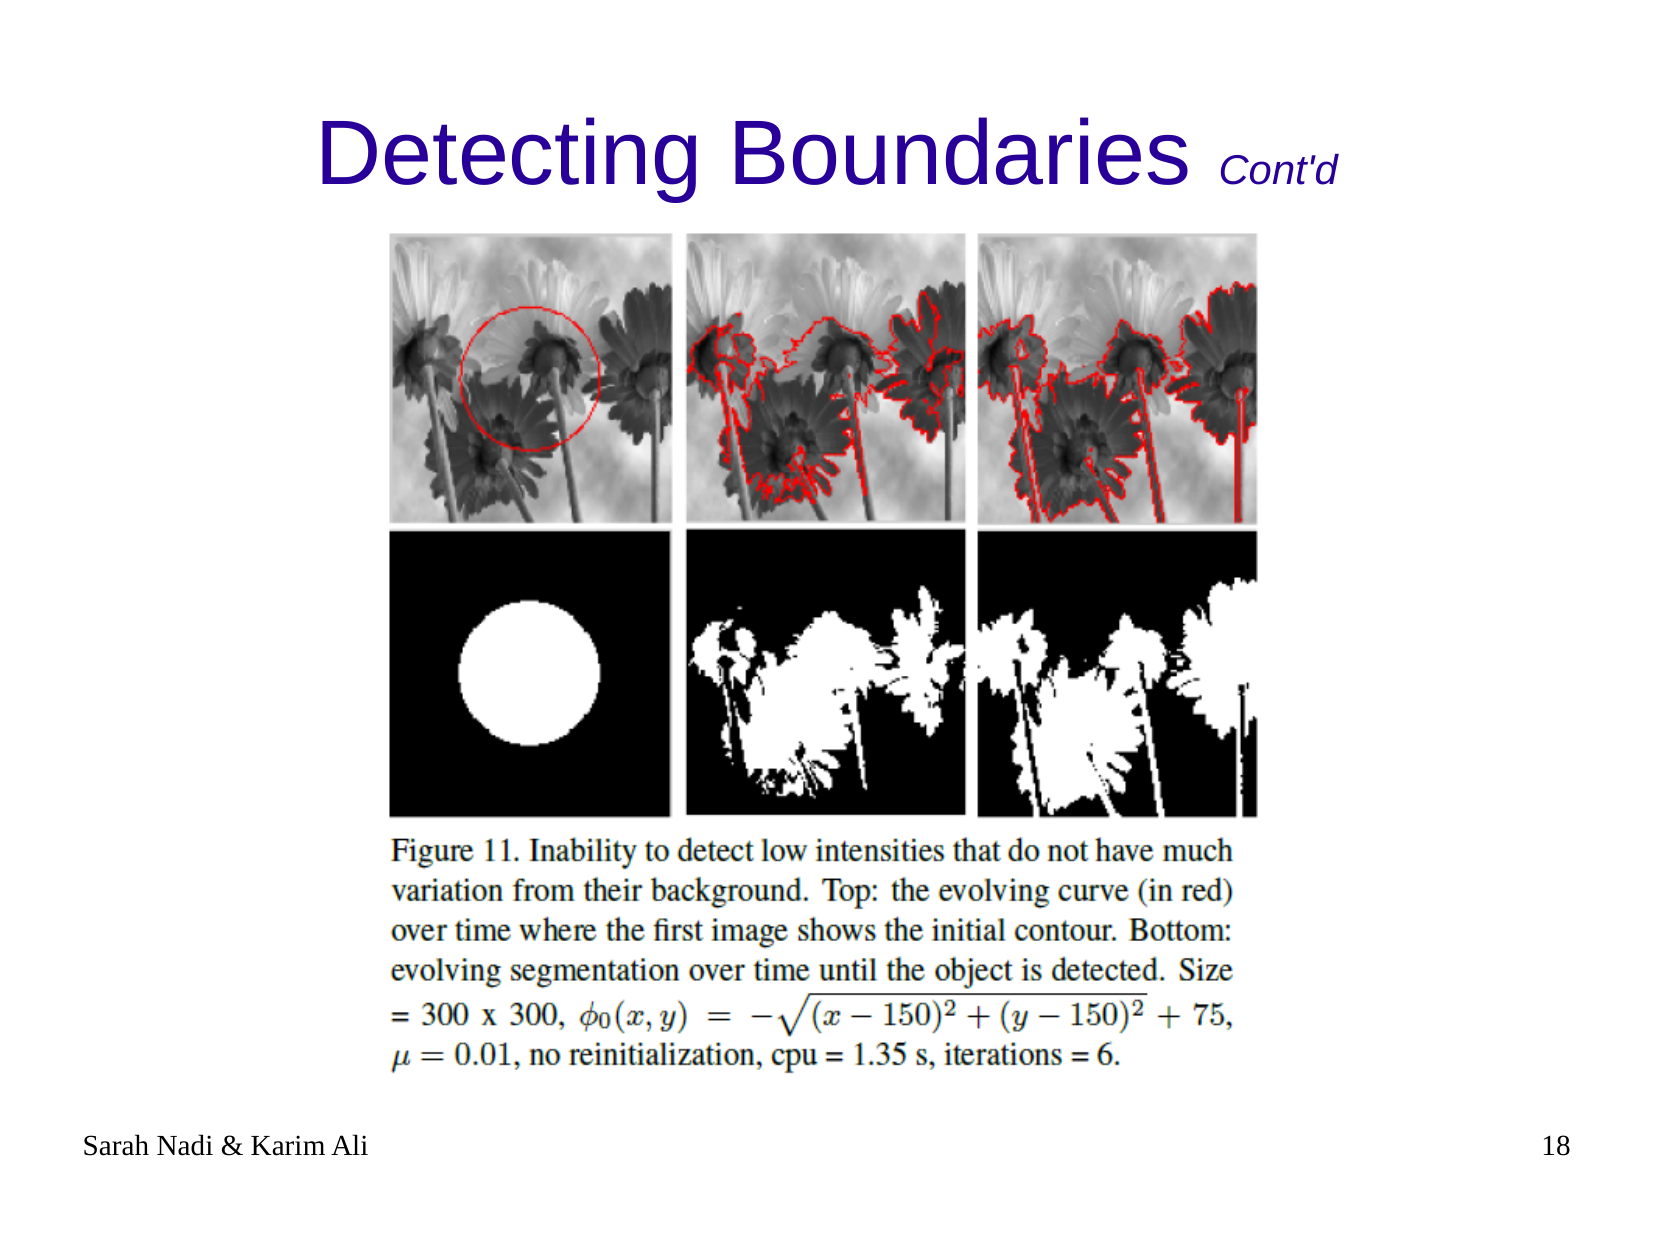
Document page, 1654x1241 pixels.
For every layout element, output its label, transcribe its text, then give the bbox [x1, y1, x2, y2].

title Detecting Boundaries Cont'd [82, 56, 1571, 250]
picture [382, 221, 1272, 1078]
